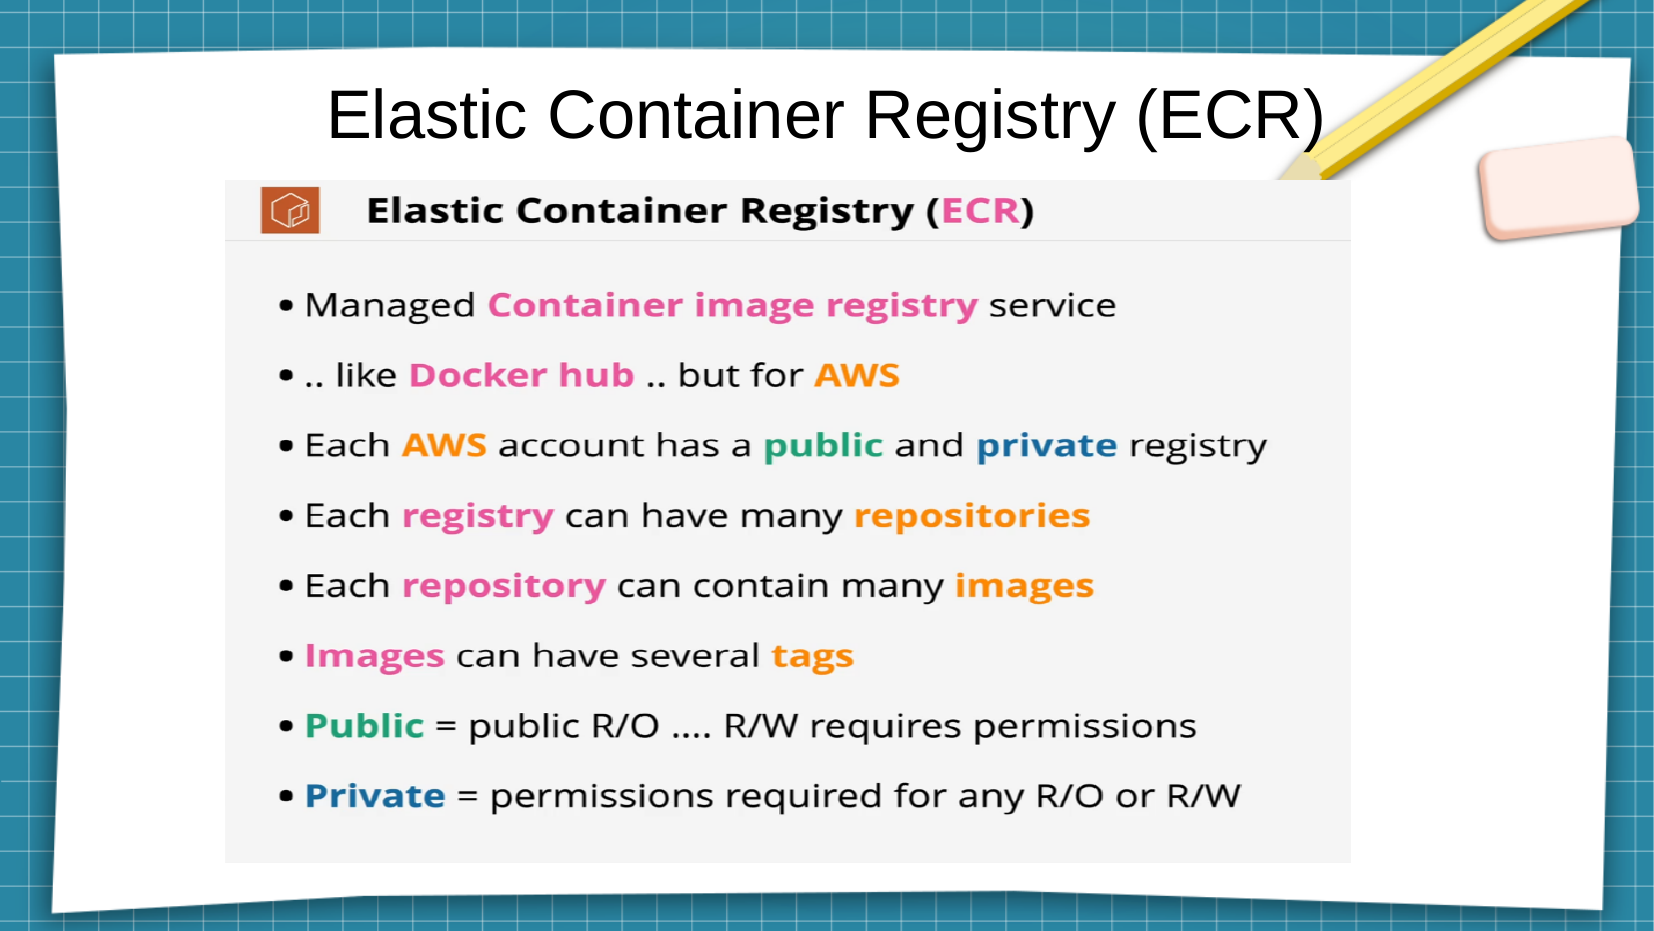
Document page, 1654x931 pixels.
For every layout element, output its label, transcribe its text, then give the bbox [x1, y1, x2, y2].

picture [0, 0, 1654, 931]
title Elastic Container Registry (ECR) [82, 37, 1571, 193]
